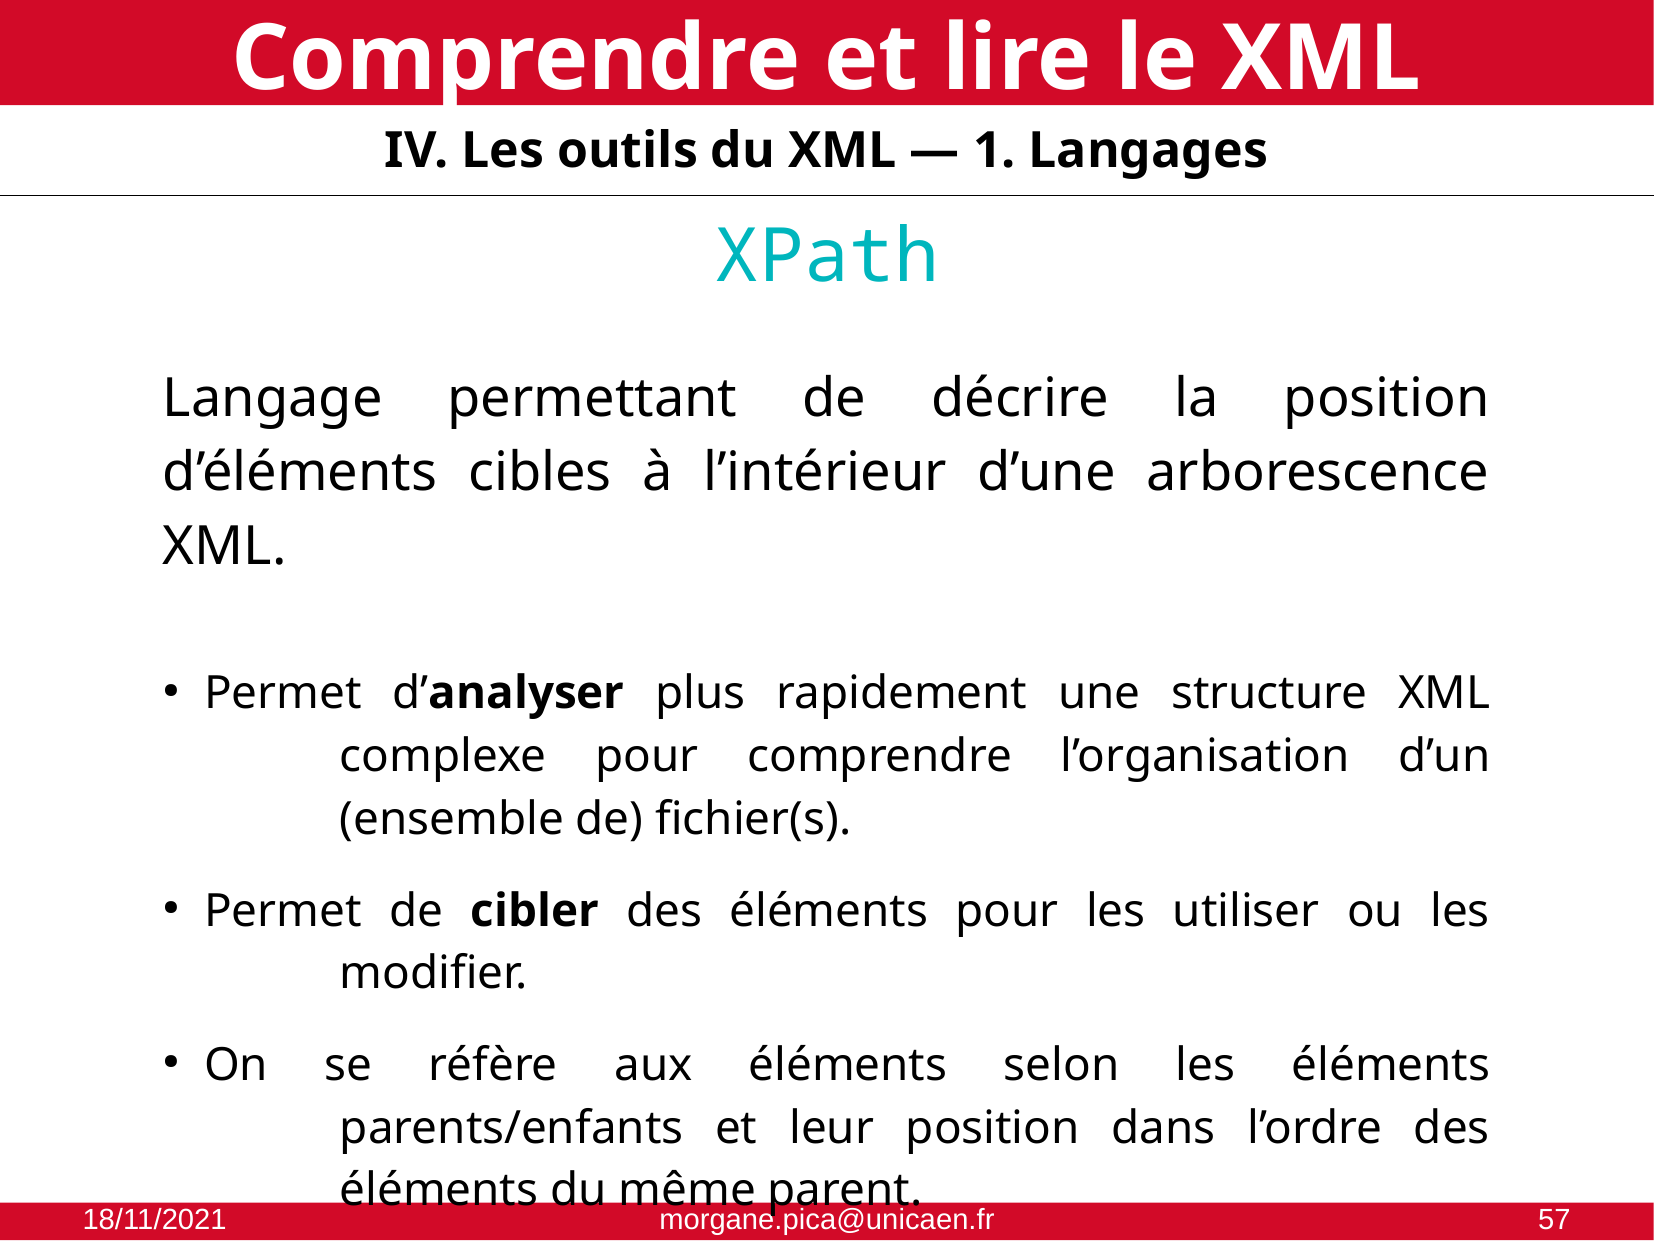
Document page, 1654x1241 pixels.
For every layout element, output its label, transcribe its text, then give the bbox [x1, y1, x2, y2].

title Comprendre et lire le XML [0, 0, 1654, 106]
title IV. Les outils du XML — 1. Langages [0, 106, 1654, 191]
text_box XPath [161, 196, 1493, 284]
text_box Langage permettant de décrire la position d’éléments cibles à l’intérieur d’une arborescence XML. Permet d’analyser plus rapidement une structure XML complexe pour comprendre l’organisation d’un (ensemble de) fichier(s). Permet de cibler des éléments pour les utiliser ou les modifier. On se réfère aux éléments selon les éléments parents/enfants et leur position dans l’ordre des éléments du même parent. Comprend des fonctions pour transformer les chaînes de caractères éventuellement obtenues. [148, 351, 1506, 1157]
